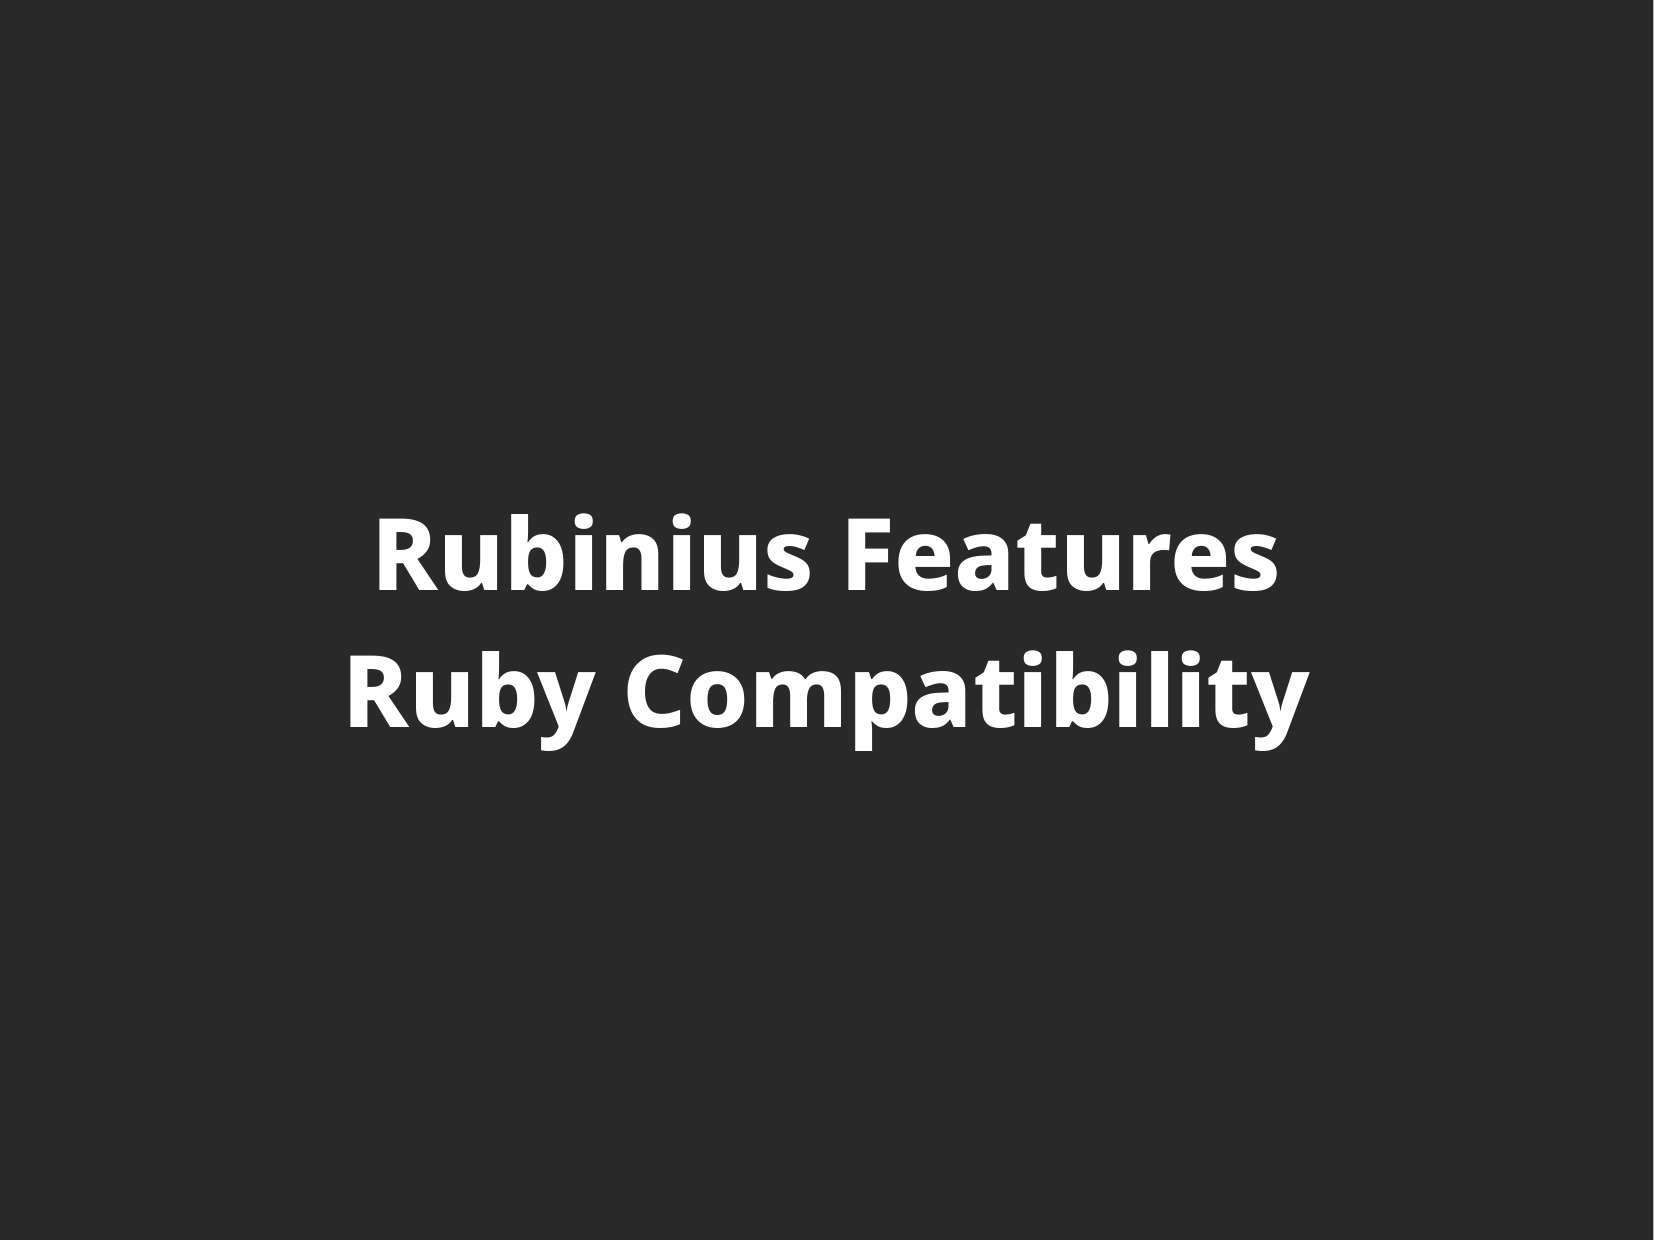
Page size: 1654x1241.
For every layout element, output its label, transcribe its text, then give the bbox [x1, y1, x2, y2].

subtitle Rubinius Features Ruby Compatibility [82, 467, 1571, 773]
